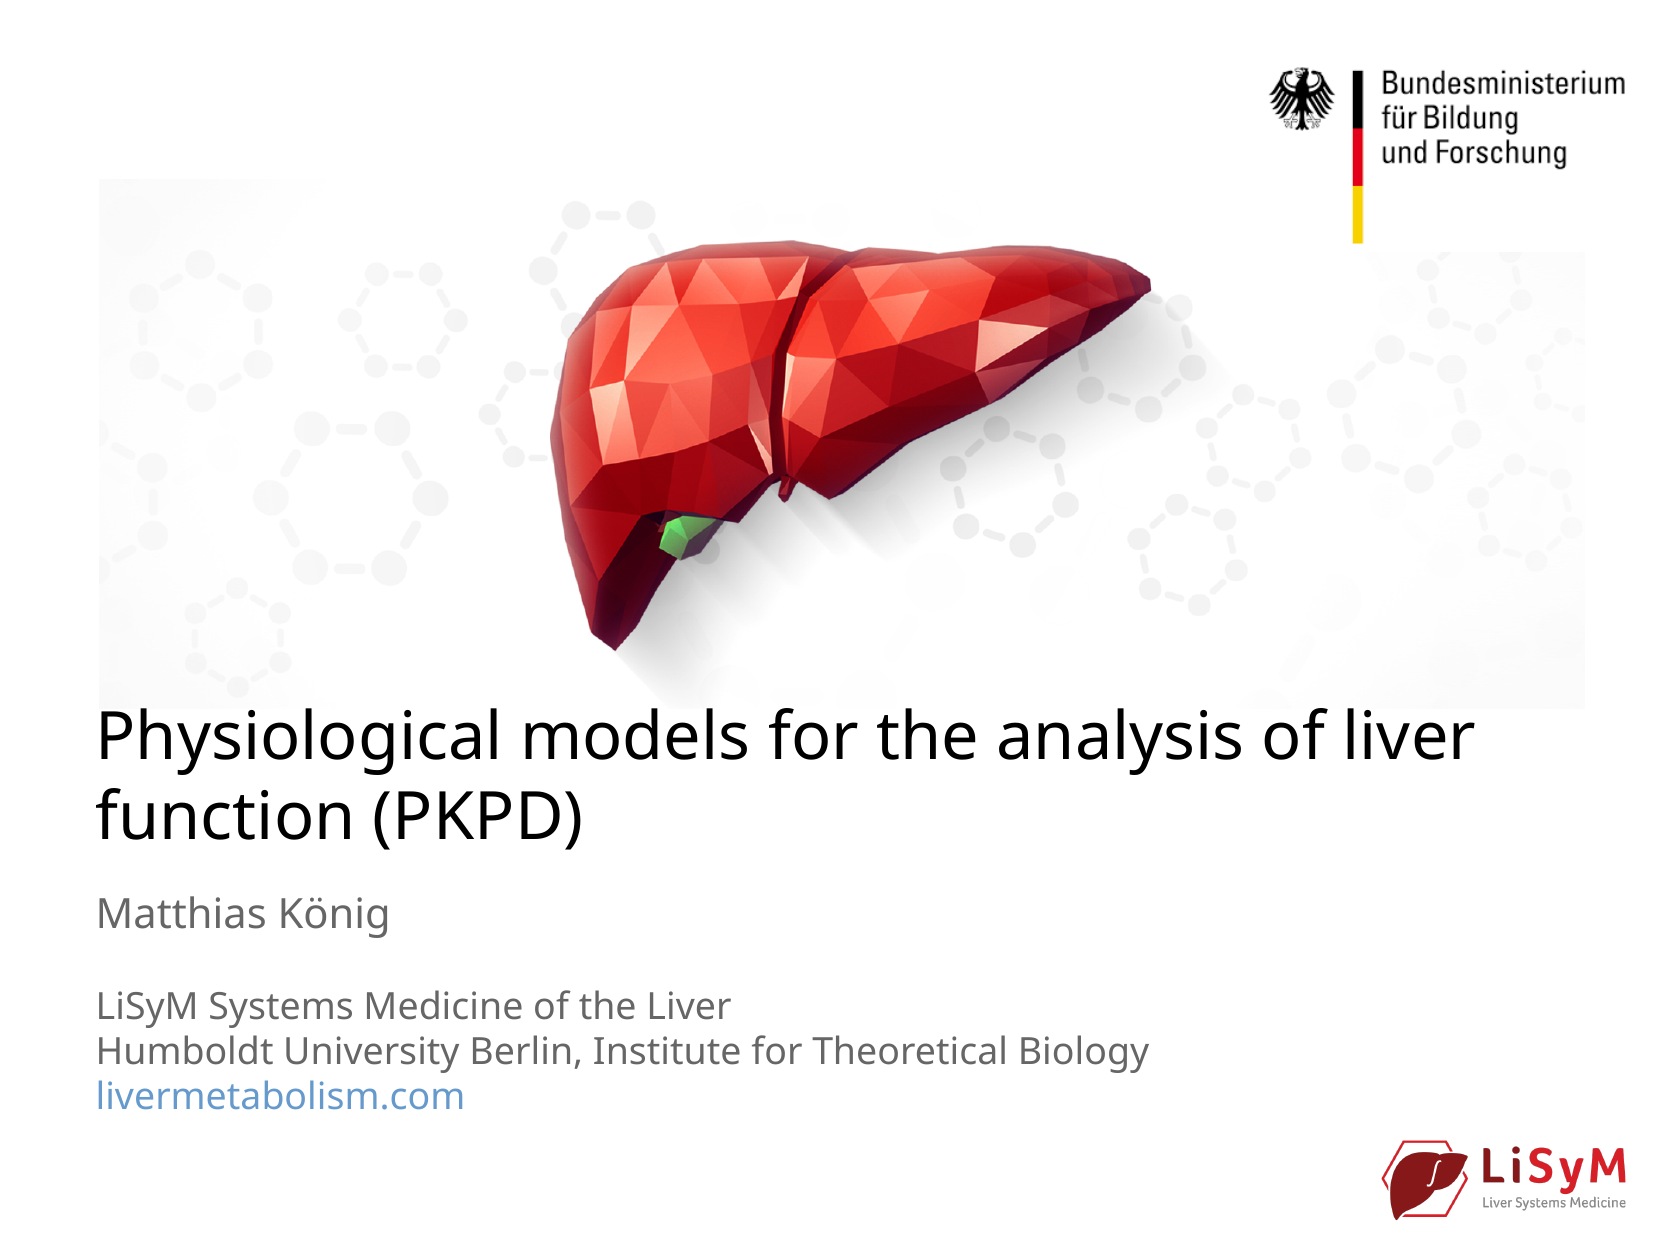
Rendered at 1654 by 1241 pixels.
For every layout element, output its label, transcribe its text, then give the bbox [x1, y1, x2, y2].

text_box Physiological models for the analysis of liver function (PKPD) [80, 685, 1573, 1031]
text_box Matthias König LiSyM Systems Medicine of the Liver Humboldt University Berlin, Institute for Theoretical Biology livermetabolism.com [80, 879, 1542, 1225]
picture [1542, 1139, 1627, 1222]
picture [99, 59, 1633, 710]
